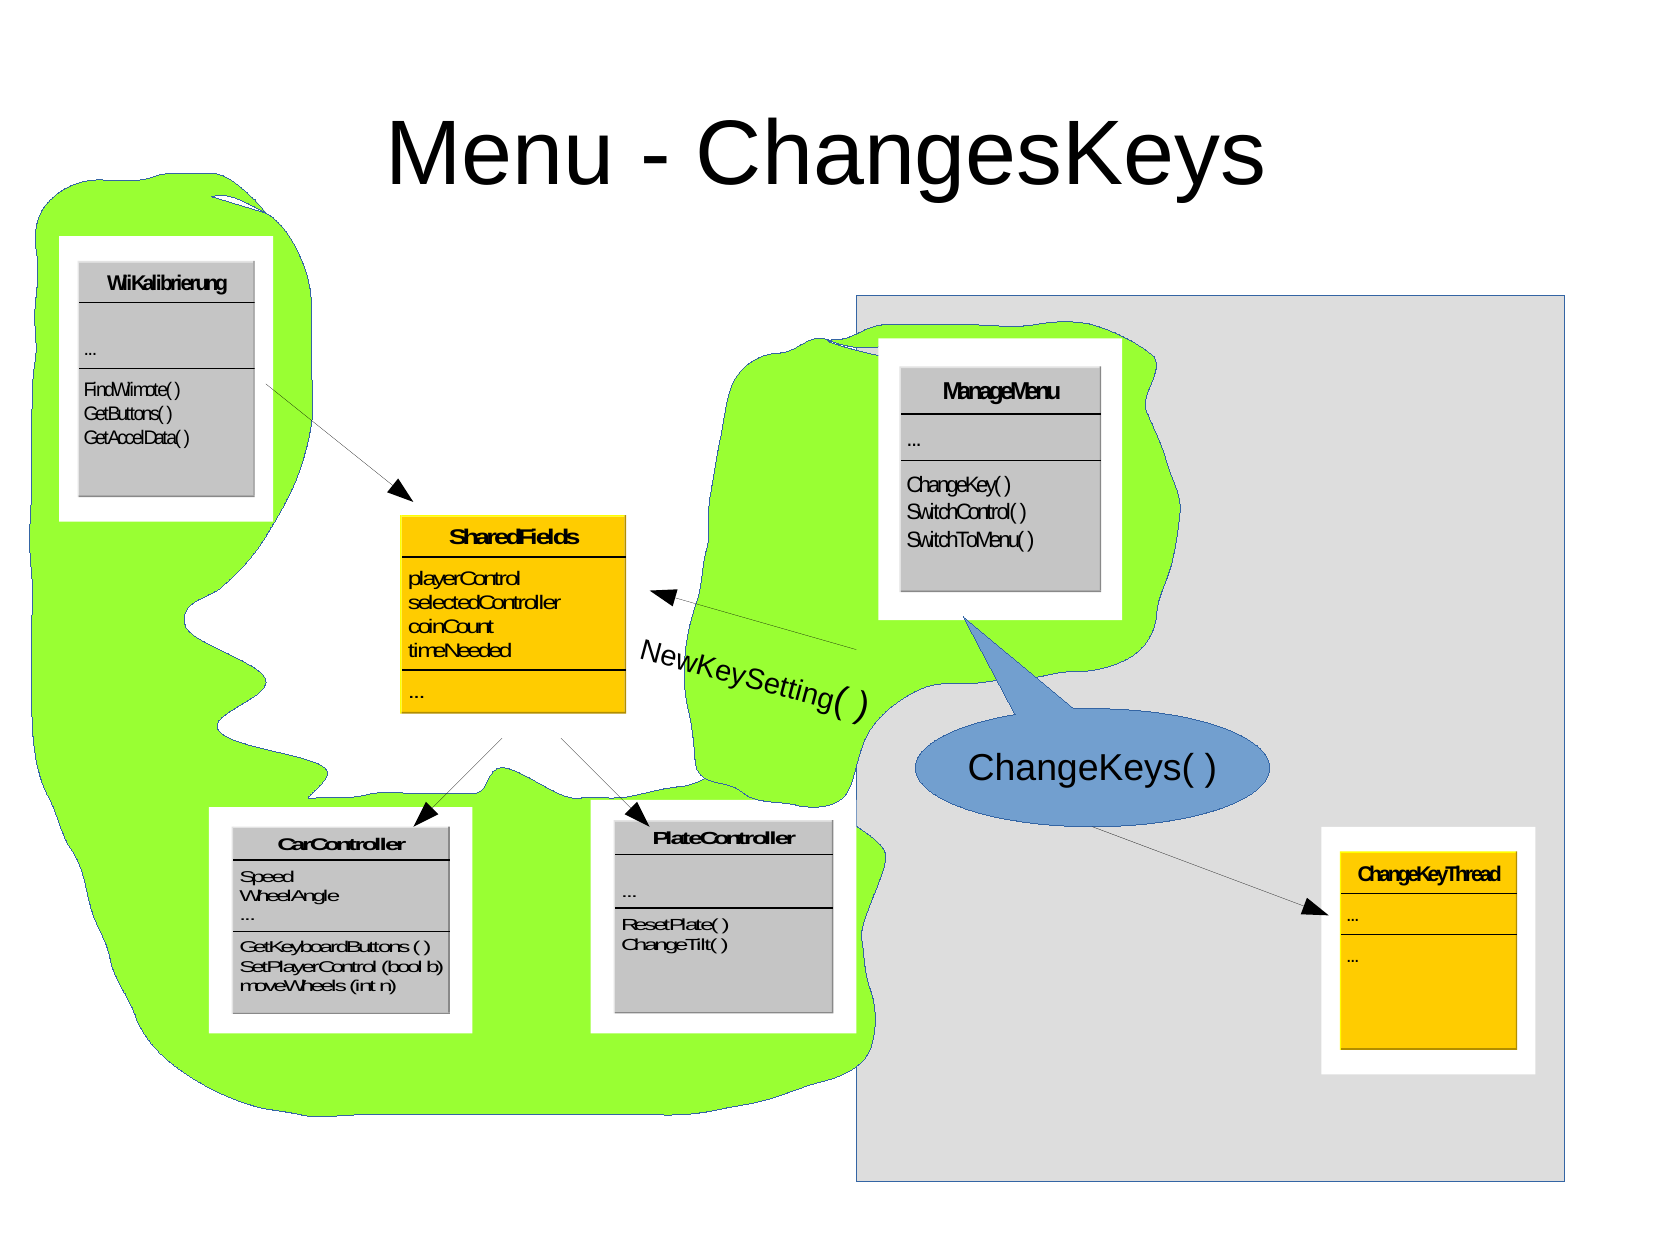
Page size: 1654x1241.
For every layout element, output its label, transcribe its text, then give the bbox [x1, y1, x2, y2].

picture [59, 236, 274, 522]
picture [878, 338, 1123, 621]
title Menu - ChangesKeys [82, 49, 1571, 257]
picture [1321, 826, 1536, 1075]
picture [376, 490, 650, 739]
text_box [274, 257, 313, 420]
text_box ChangeKeys( ) [915, 616, 1270, 827]
text_box [29, 181, 1565, 1182]
picture [590, 799, 857, 1034]
picture [208, 807, 473, 1034]
text_box NewKeySetting( ) [620, 614, 891, 739]
